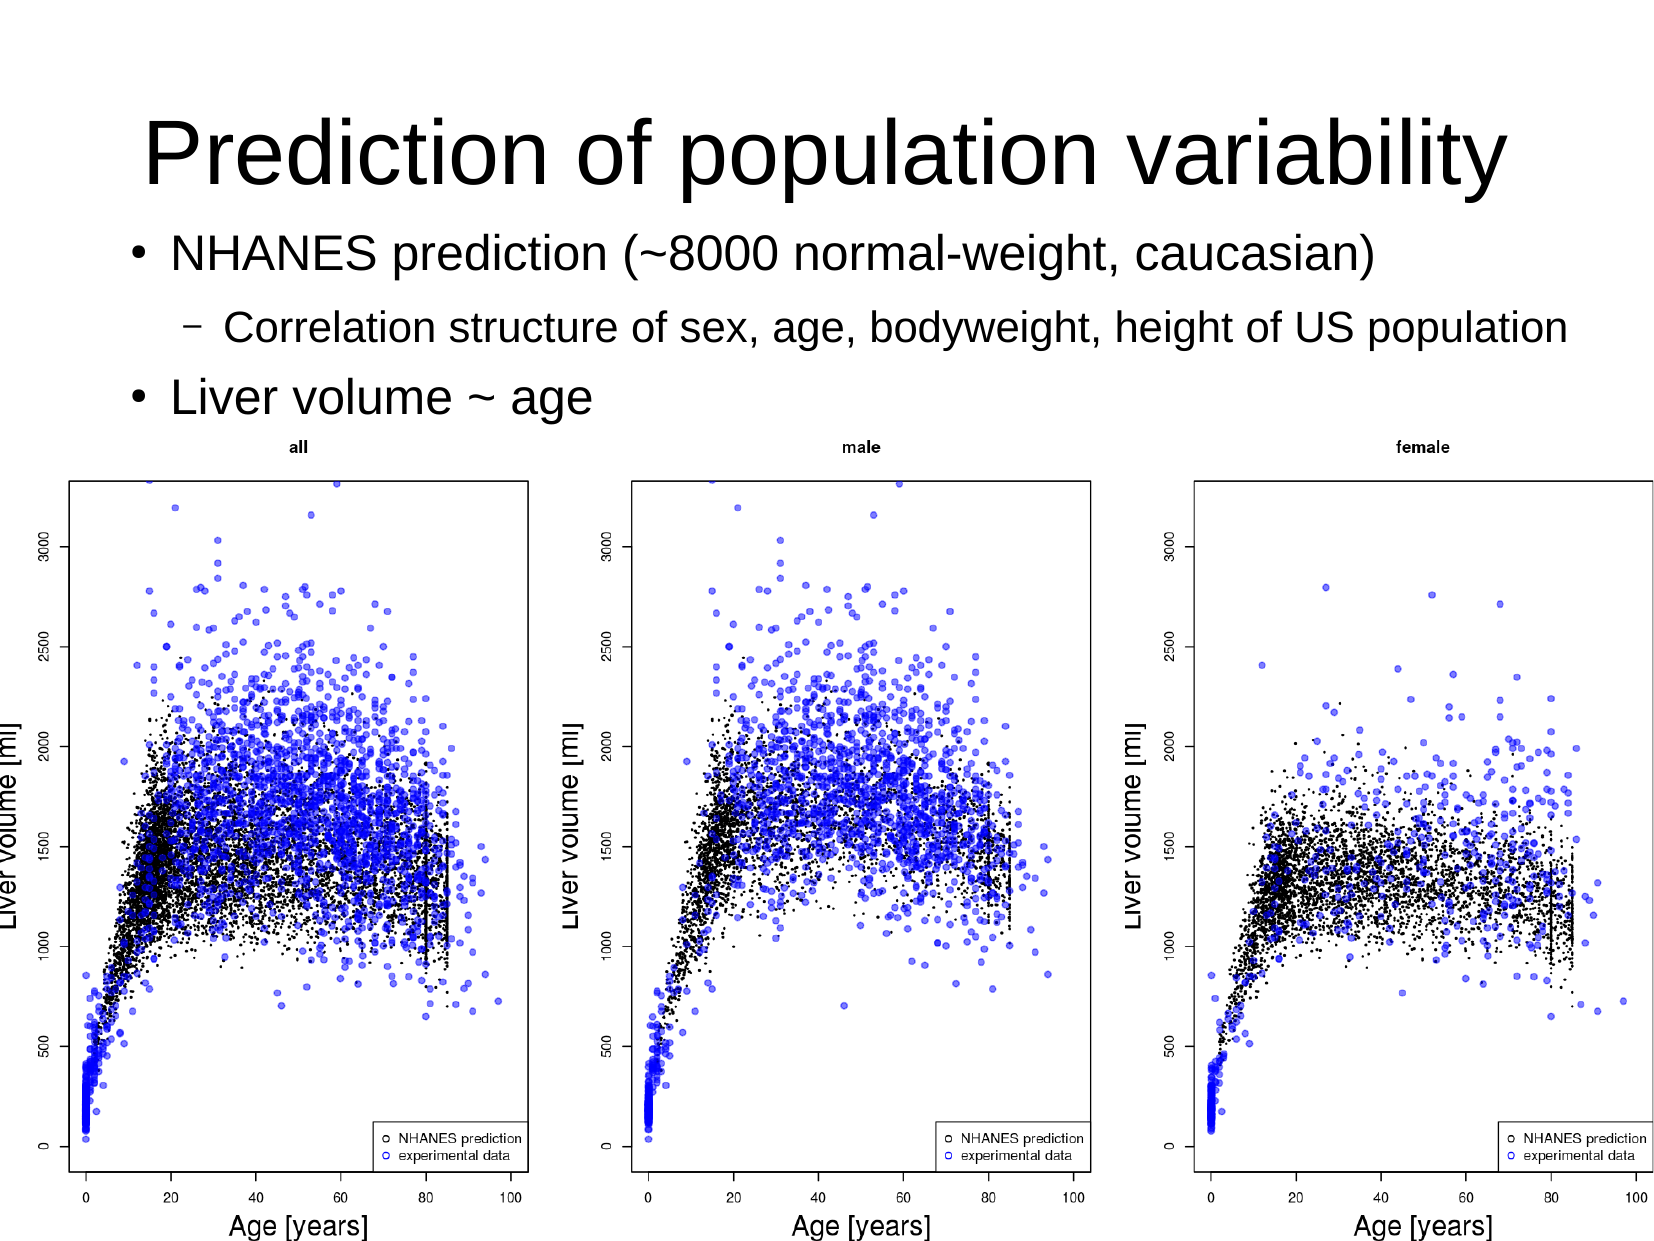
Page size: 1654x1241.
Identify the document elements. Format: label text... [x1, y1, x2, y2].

title Prediction of population variability [82, 49, 1571, 257]
picture [0, 440, 1654, 1241]
list NHANES prediction (~8000 normal-weight, caucasian) Correlation structure of sex, age, bodyweight, height of US population Liver volume ~ age [116, 225, 1606, 440]
